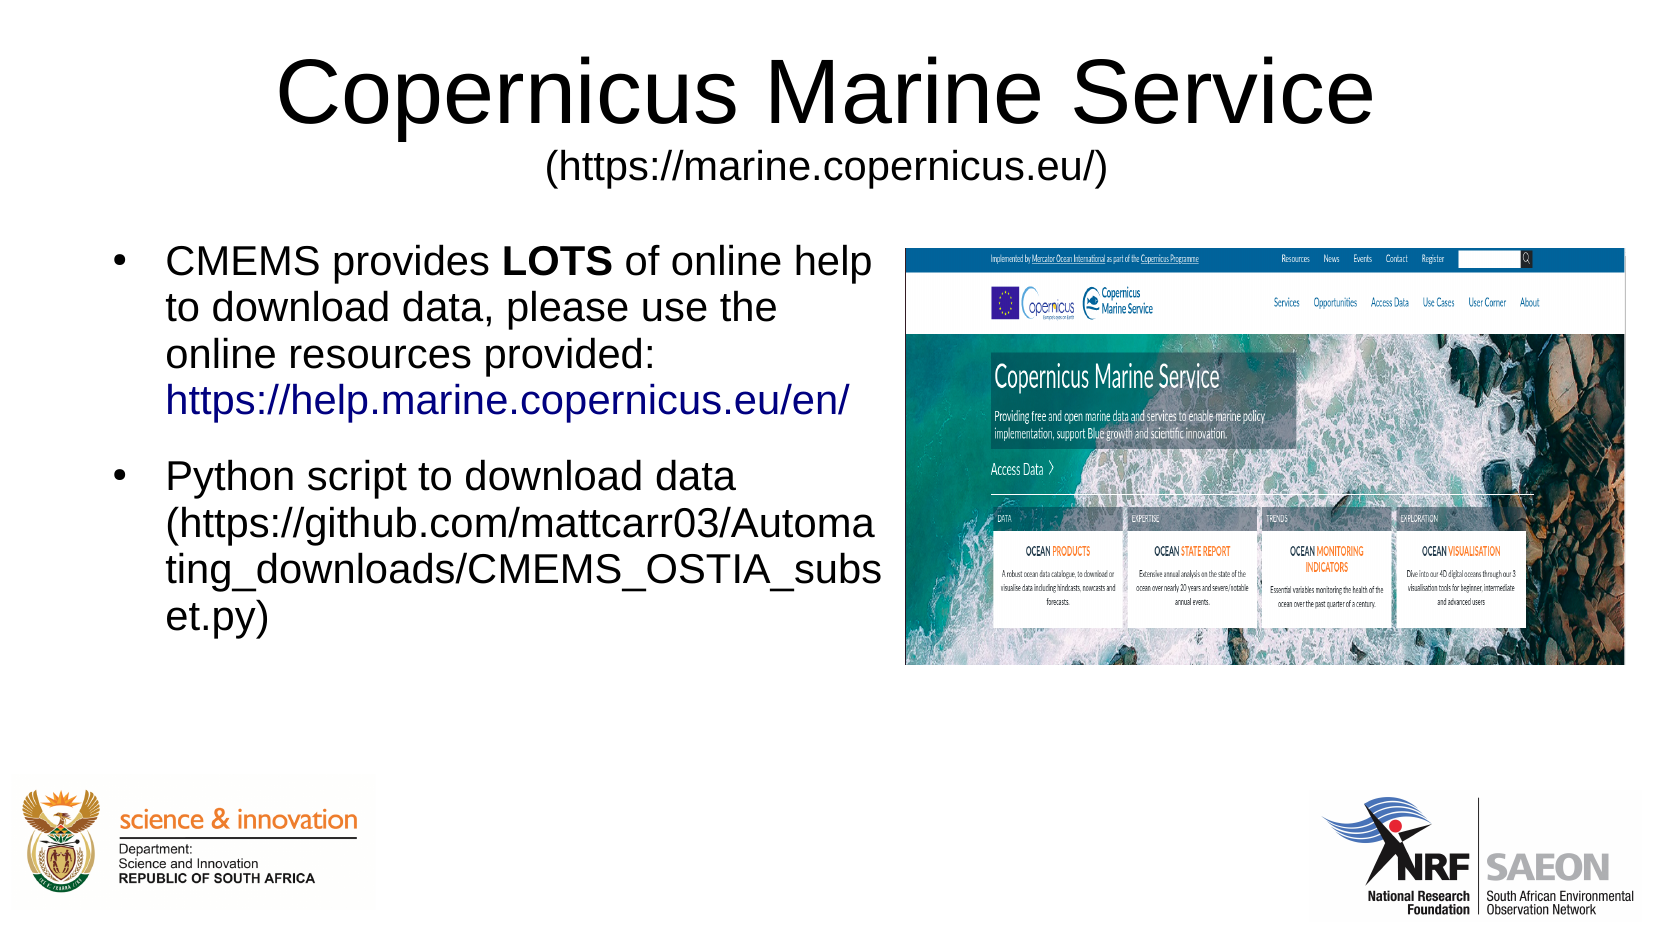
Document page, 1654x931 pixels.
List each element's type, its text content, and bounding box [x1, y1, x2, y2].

picture [11, 774, 376, 910]
picture [905, 248, 1626, 665]
title Copernicus Marine Service (https://marine.copernicus.eu/) [82, 37, 1571, 193]
list CMEMS provides LOTS of online help to download data, please use the online resources provided:https://help.marine.copernicus.eu/en/ Python script to download data (https://github.com/mattcarr03/Automating_downloads/CMEMS_OSTIA_subset.py) [94, 177, 886, 733]
picture [1309, 790, 1642, 922]
